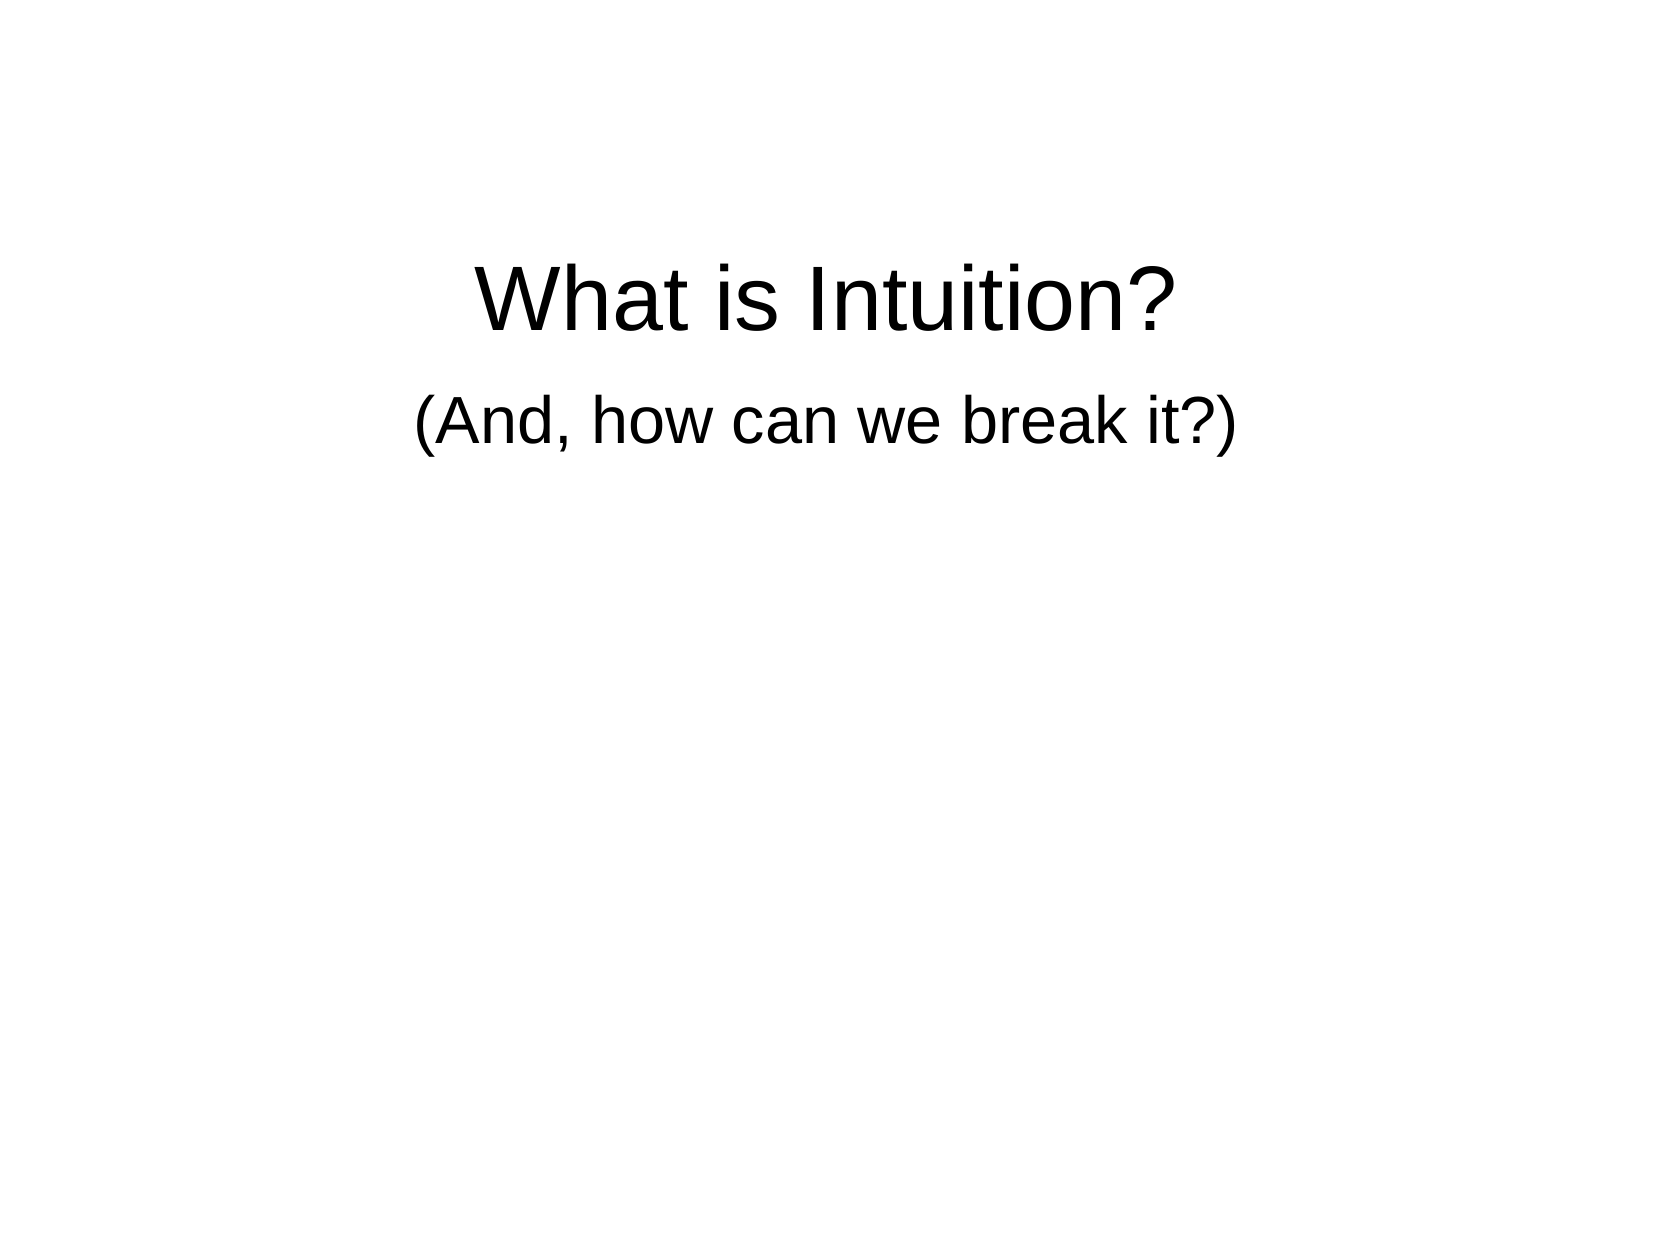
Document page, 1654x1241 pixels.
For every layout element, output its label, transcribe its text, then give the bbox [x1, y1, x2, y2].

subtitle (And, how can we break it?) [82, 60, 1571, 781]
